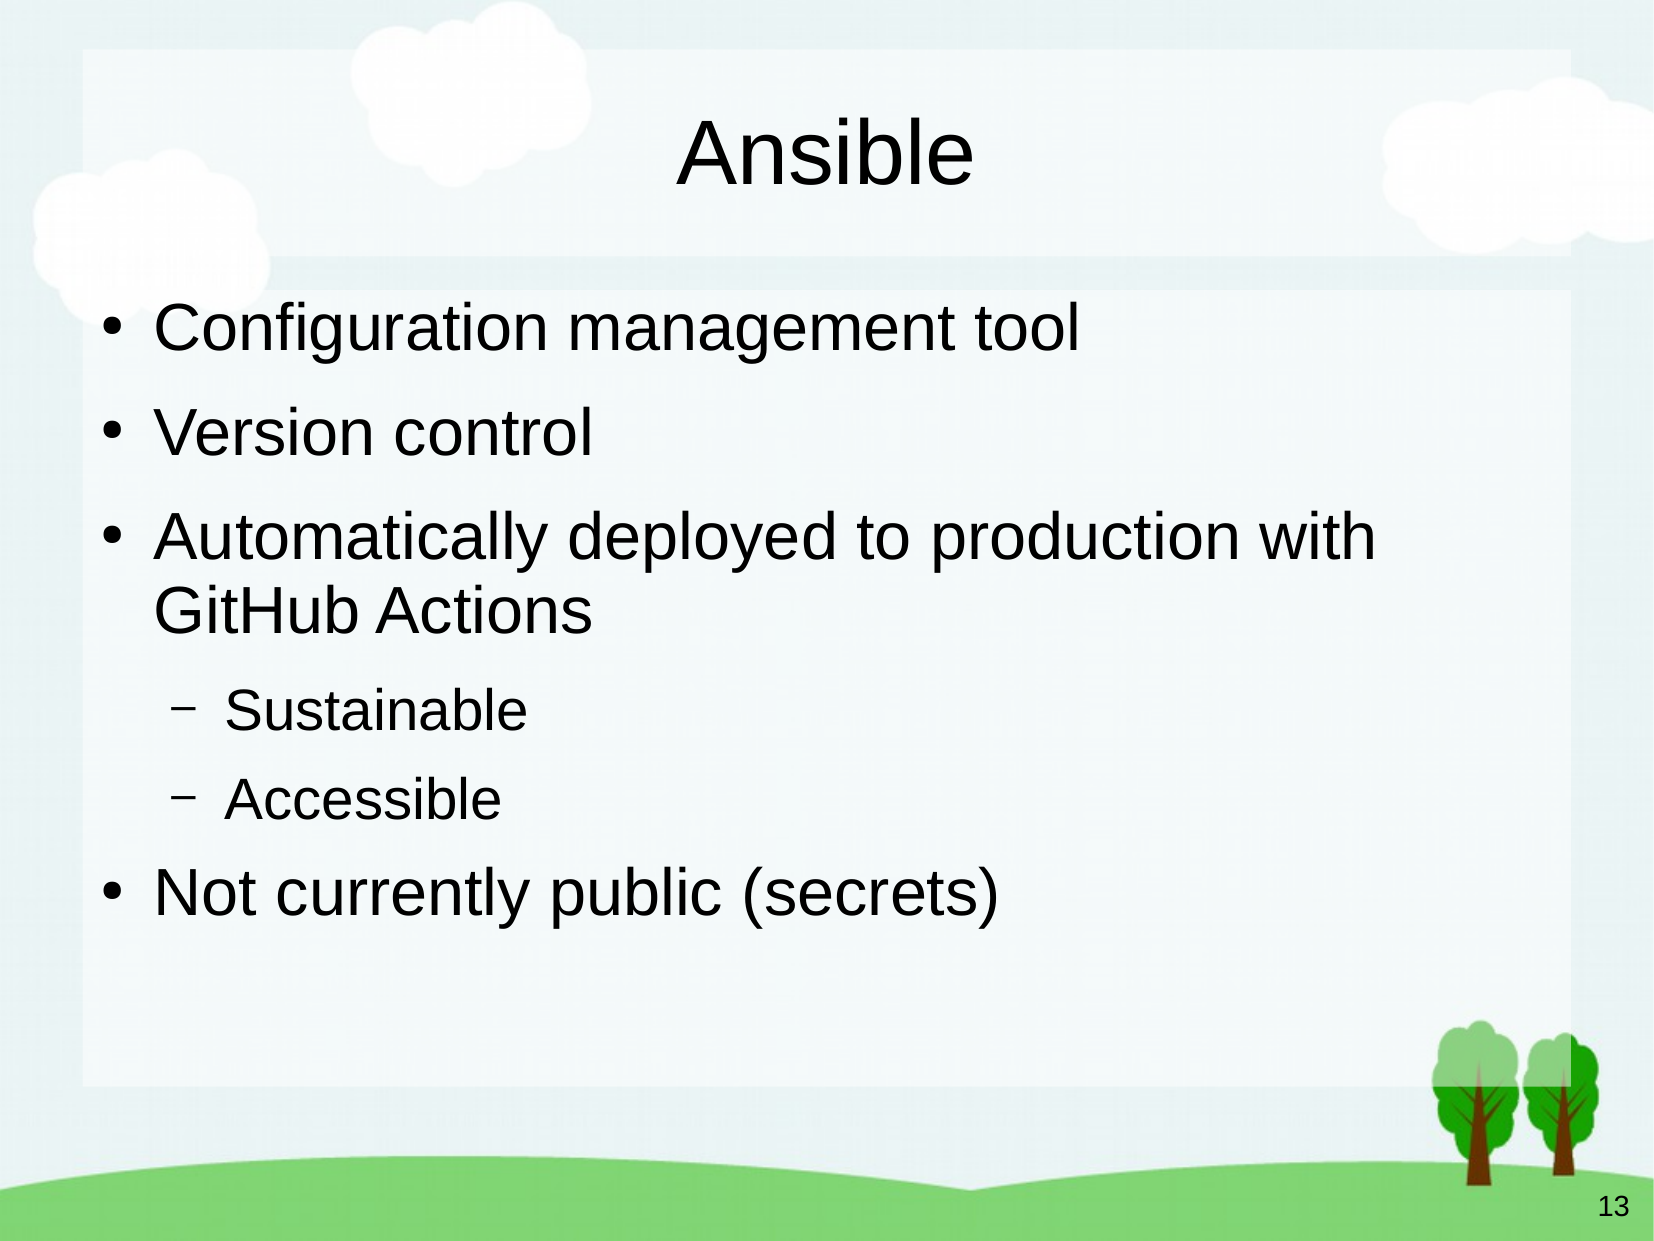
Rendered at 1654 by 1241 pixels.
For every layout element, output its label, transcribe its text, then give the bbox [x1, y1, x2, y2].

picture [0, 0, 1654, 1241]
list Configuration management tool Version control Automatically deployed to production with GitHub Actions Sustainable Accessible Not currently public (secrets) [82, 290, 1571, 1087]
title Ansible [82, 49, 1571, 257]
